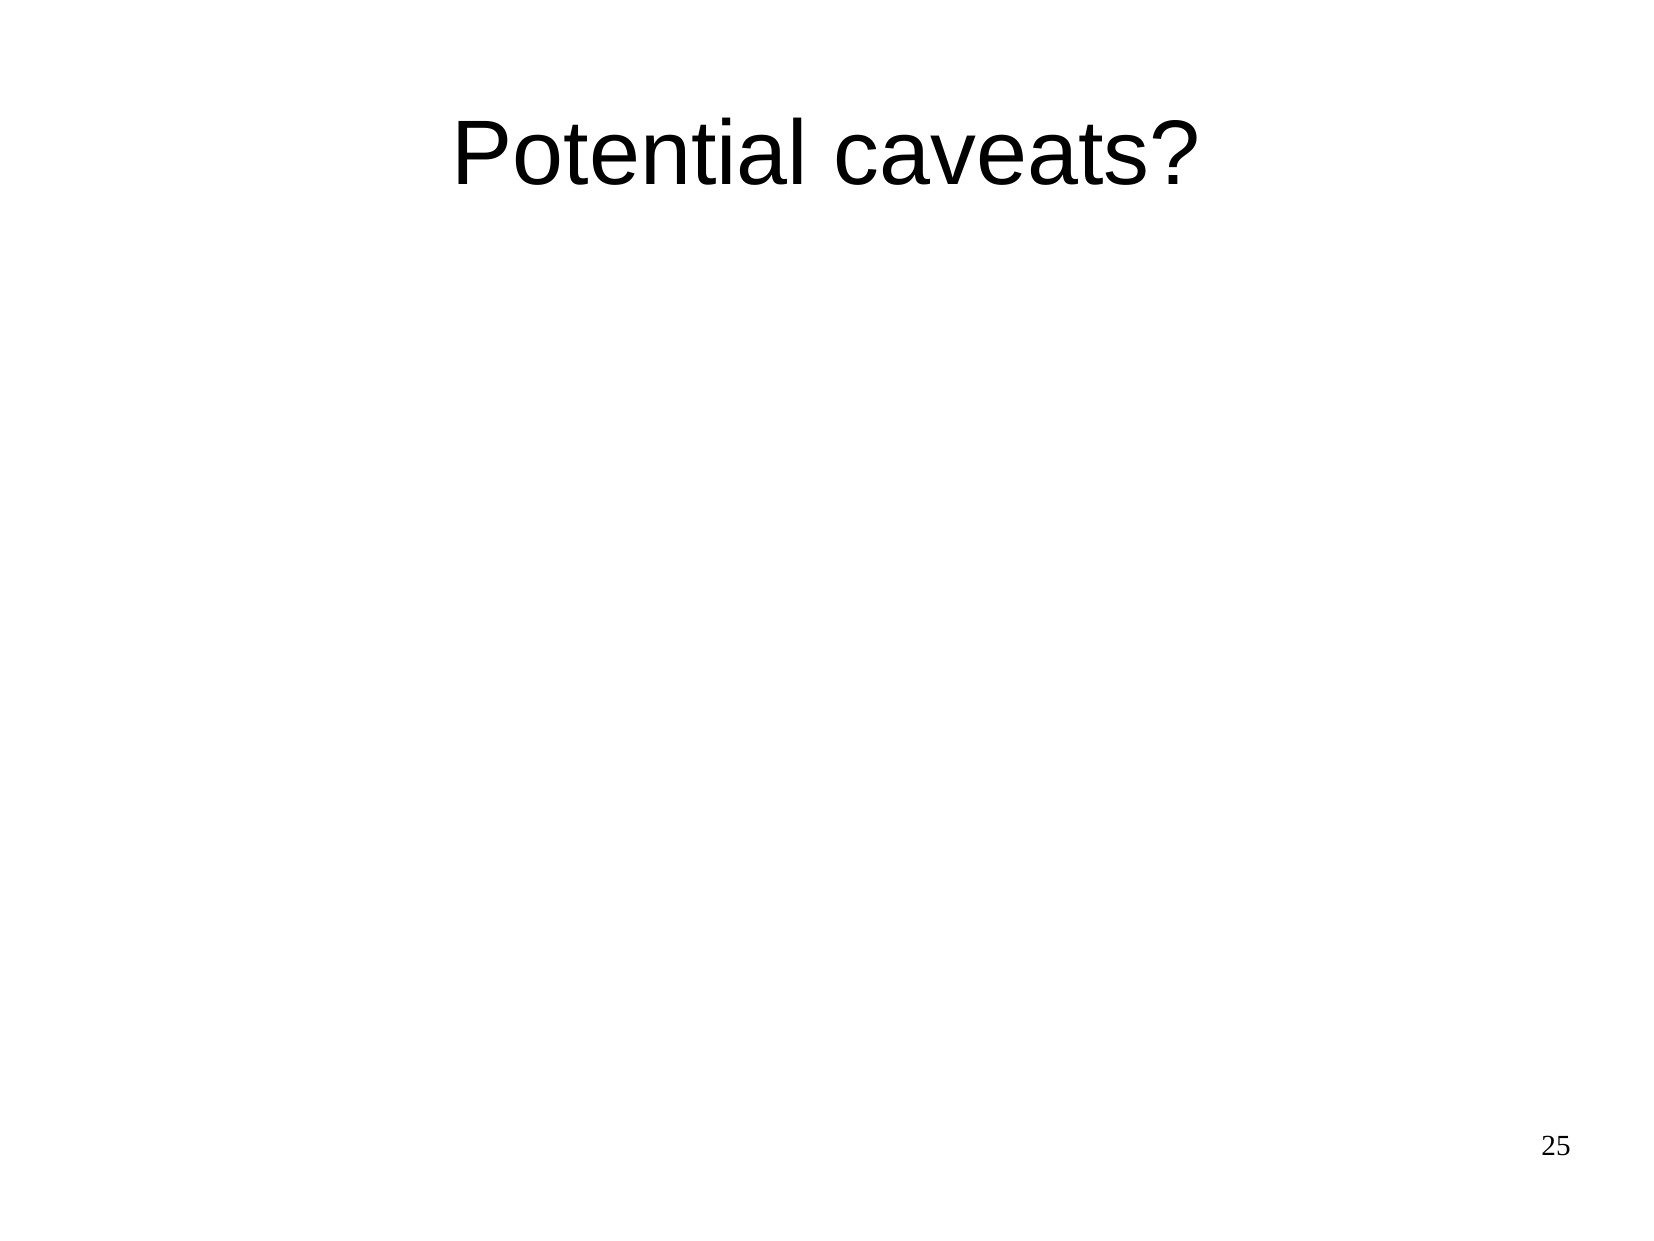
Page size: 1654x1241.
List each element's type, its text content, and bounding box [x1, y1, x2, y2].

title Potential caveats? [82, 49, 1571, 257]
